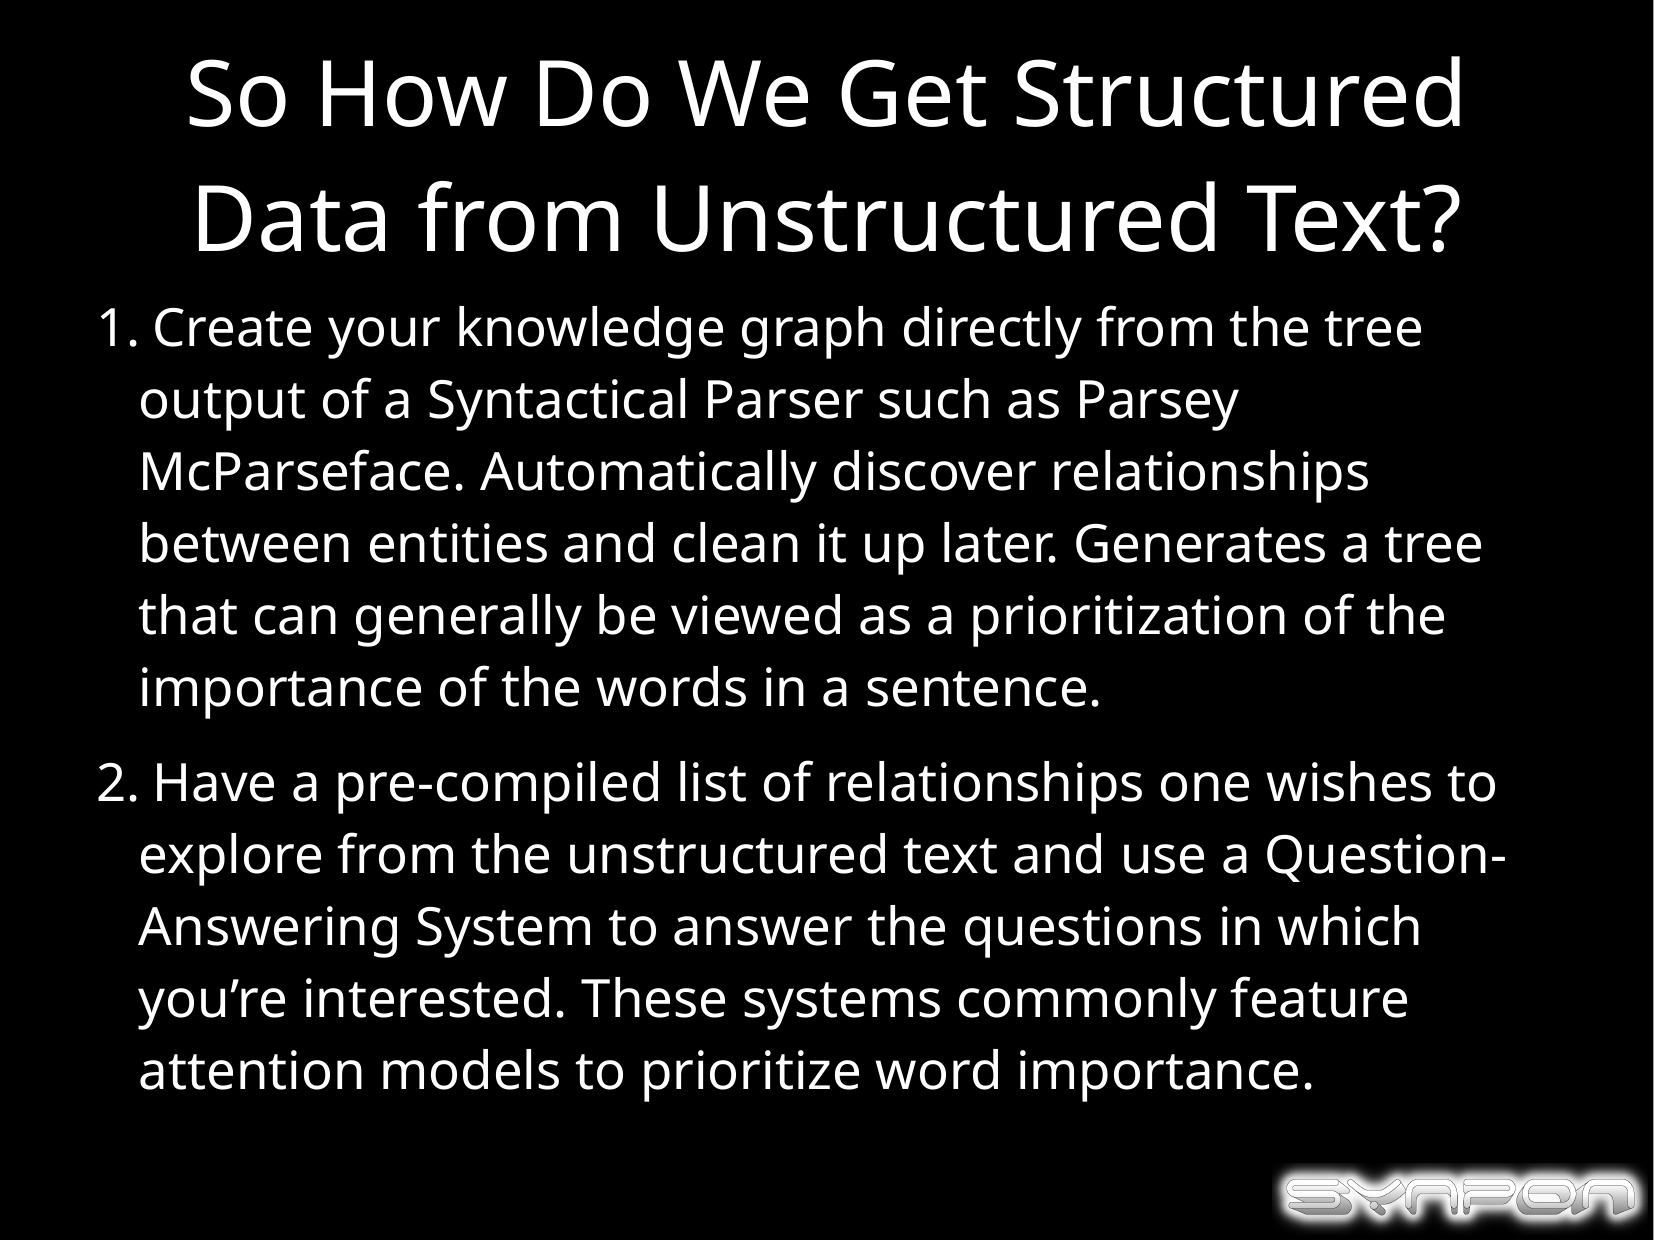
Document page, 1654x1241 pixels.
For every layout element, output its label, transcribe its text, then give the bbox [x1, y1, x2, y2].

list Create your knowledge graph directly from the tree output of a Syntactical Parser such as Parsey McParseface. Automatically discover relationships between entities and clean it up later. Generates a tree that can generally be viewed as a prioritization of the importance of the words in a sentence. Have a pre-compiled list of relationships one wishes to explore from the unstructured text and use a Question-Answering System to answer the questions in which you’re interested. These systems commonly feature attention models to prioritize word importance. [82, 290, 1571, 1111]
picture [1272, 1163, 1648, 1235]
title So How Do We Get Structured Data from Unstructured Text? [82, 49, 1571, 257]
